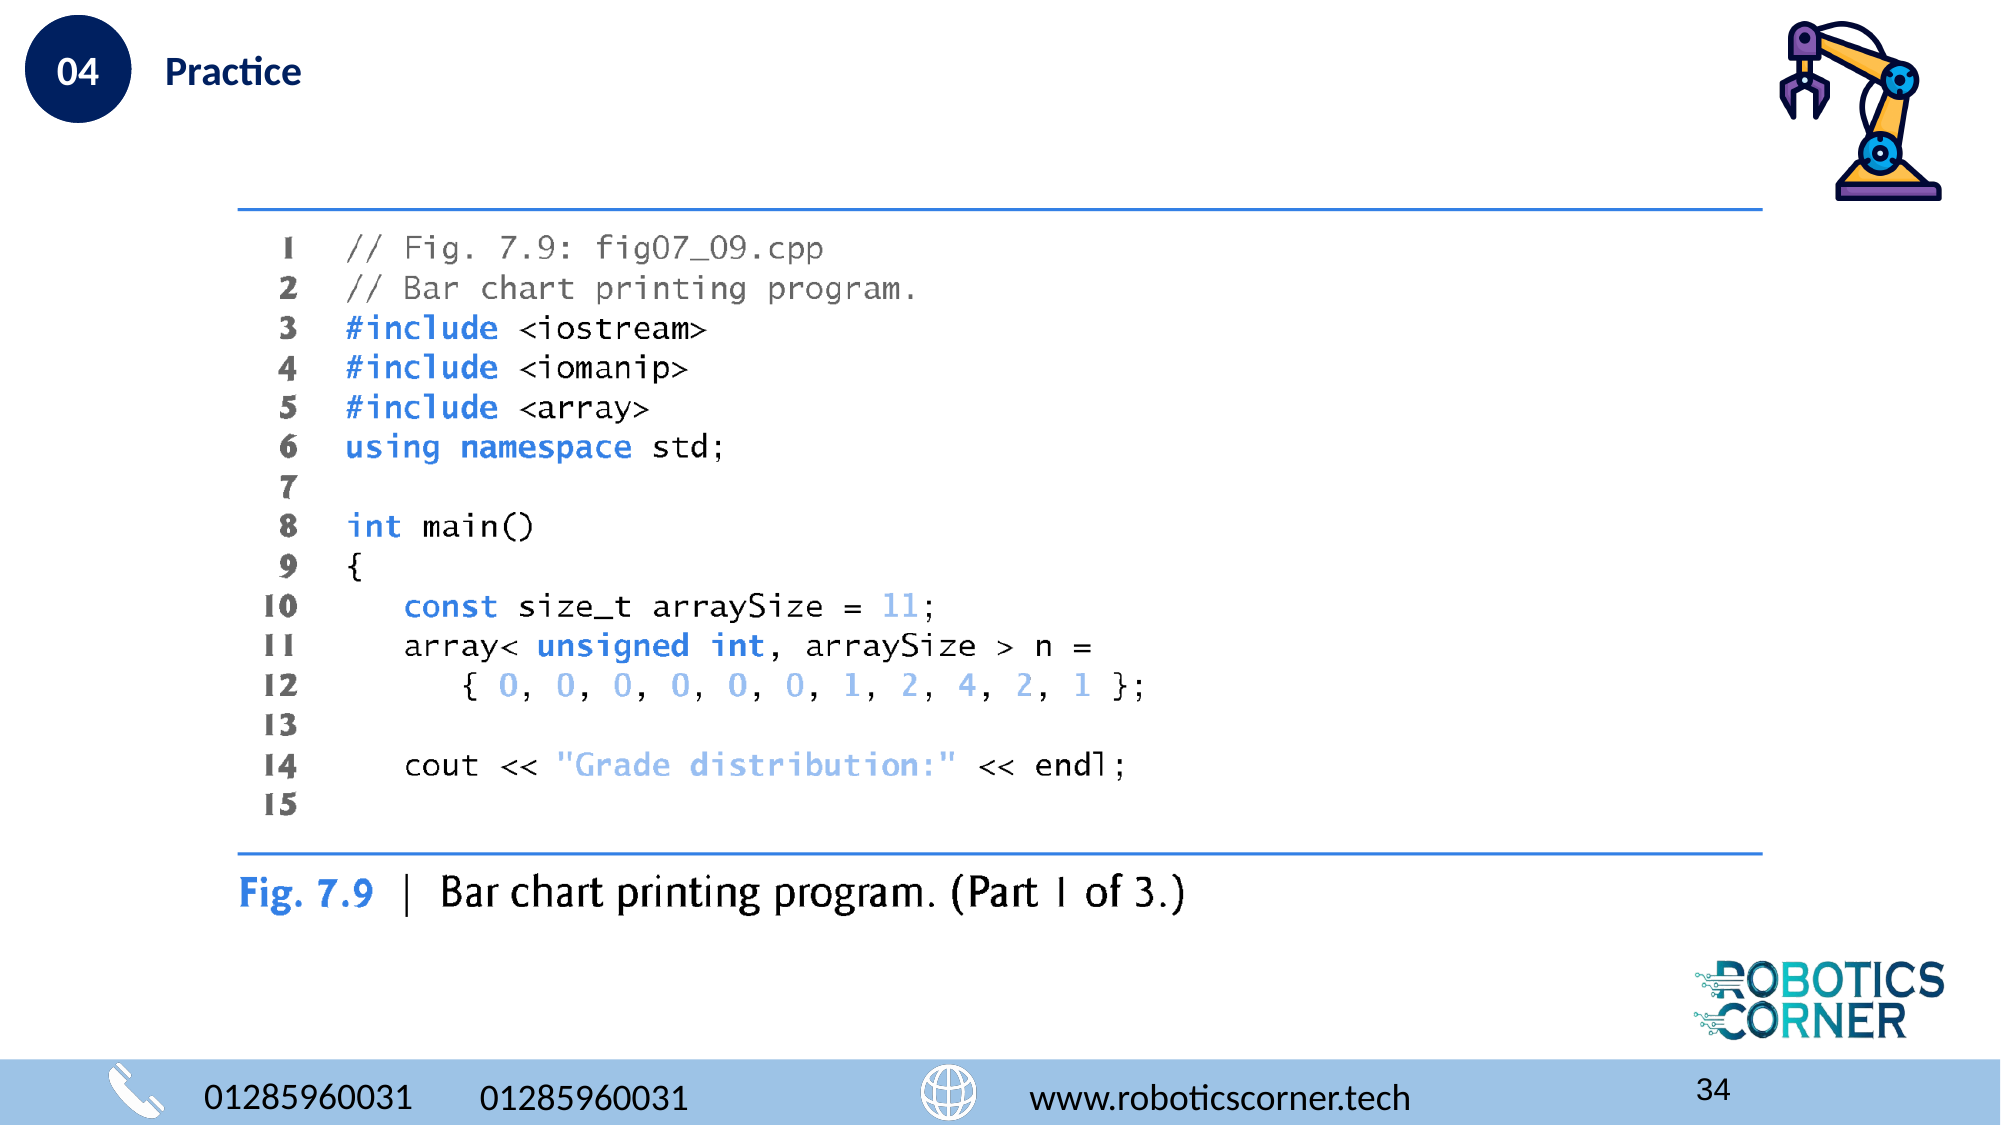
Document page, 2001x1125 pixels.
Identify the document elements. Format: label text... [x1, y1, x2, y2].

text_box Practice [150, 36, 622, 101]
picture [1771, 21, 1950, 201]
picture [103, 1057, 170, 1124]
picture [237, 208, 1953, 1125]
picture [915, 1059, 981, 1125]
text_box 04 [22, 12, 134, 126]
text_box <number> [1681, 1065, 1861, 1115]
